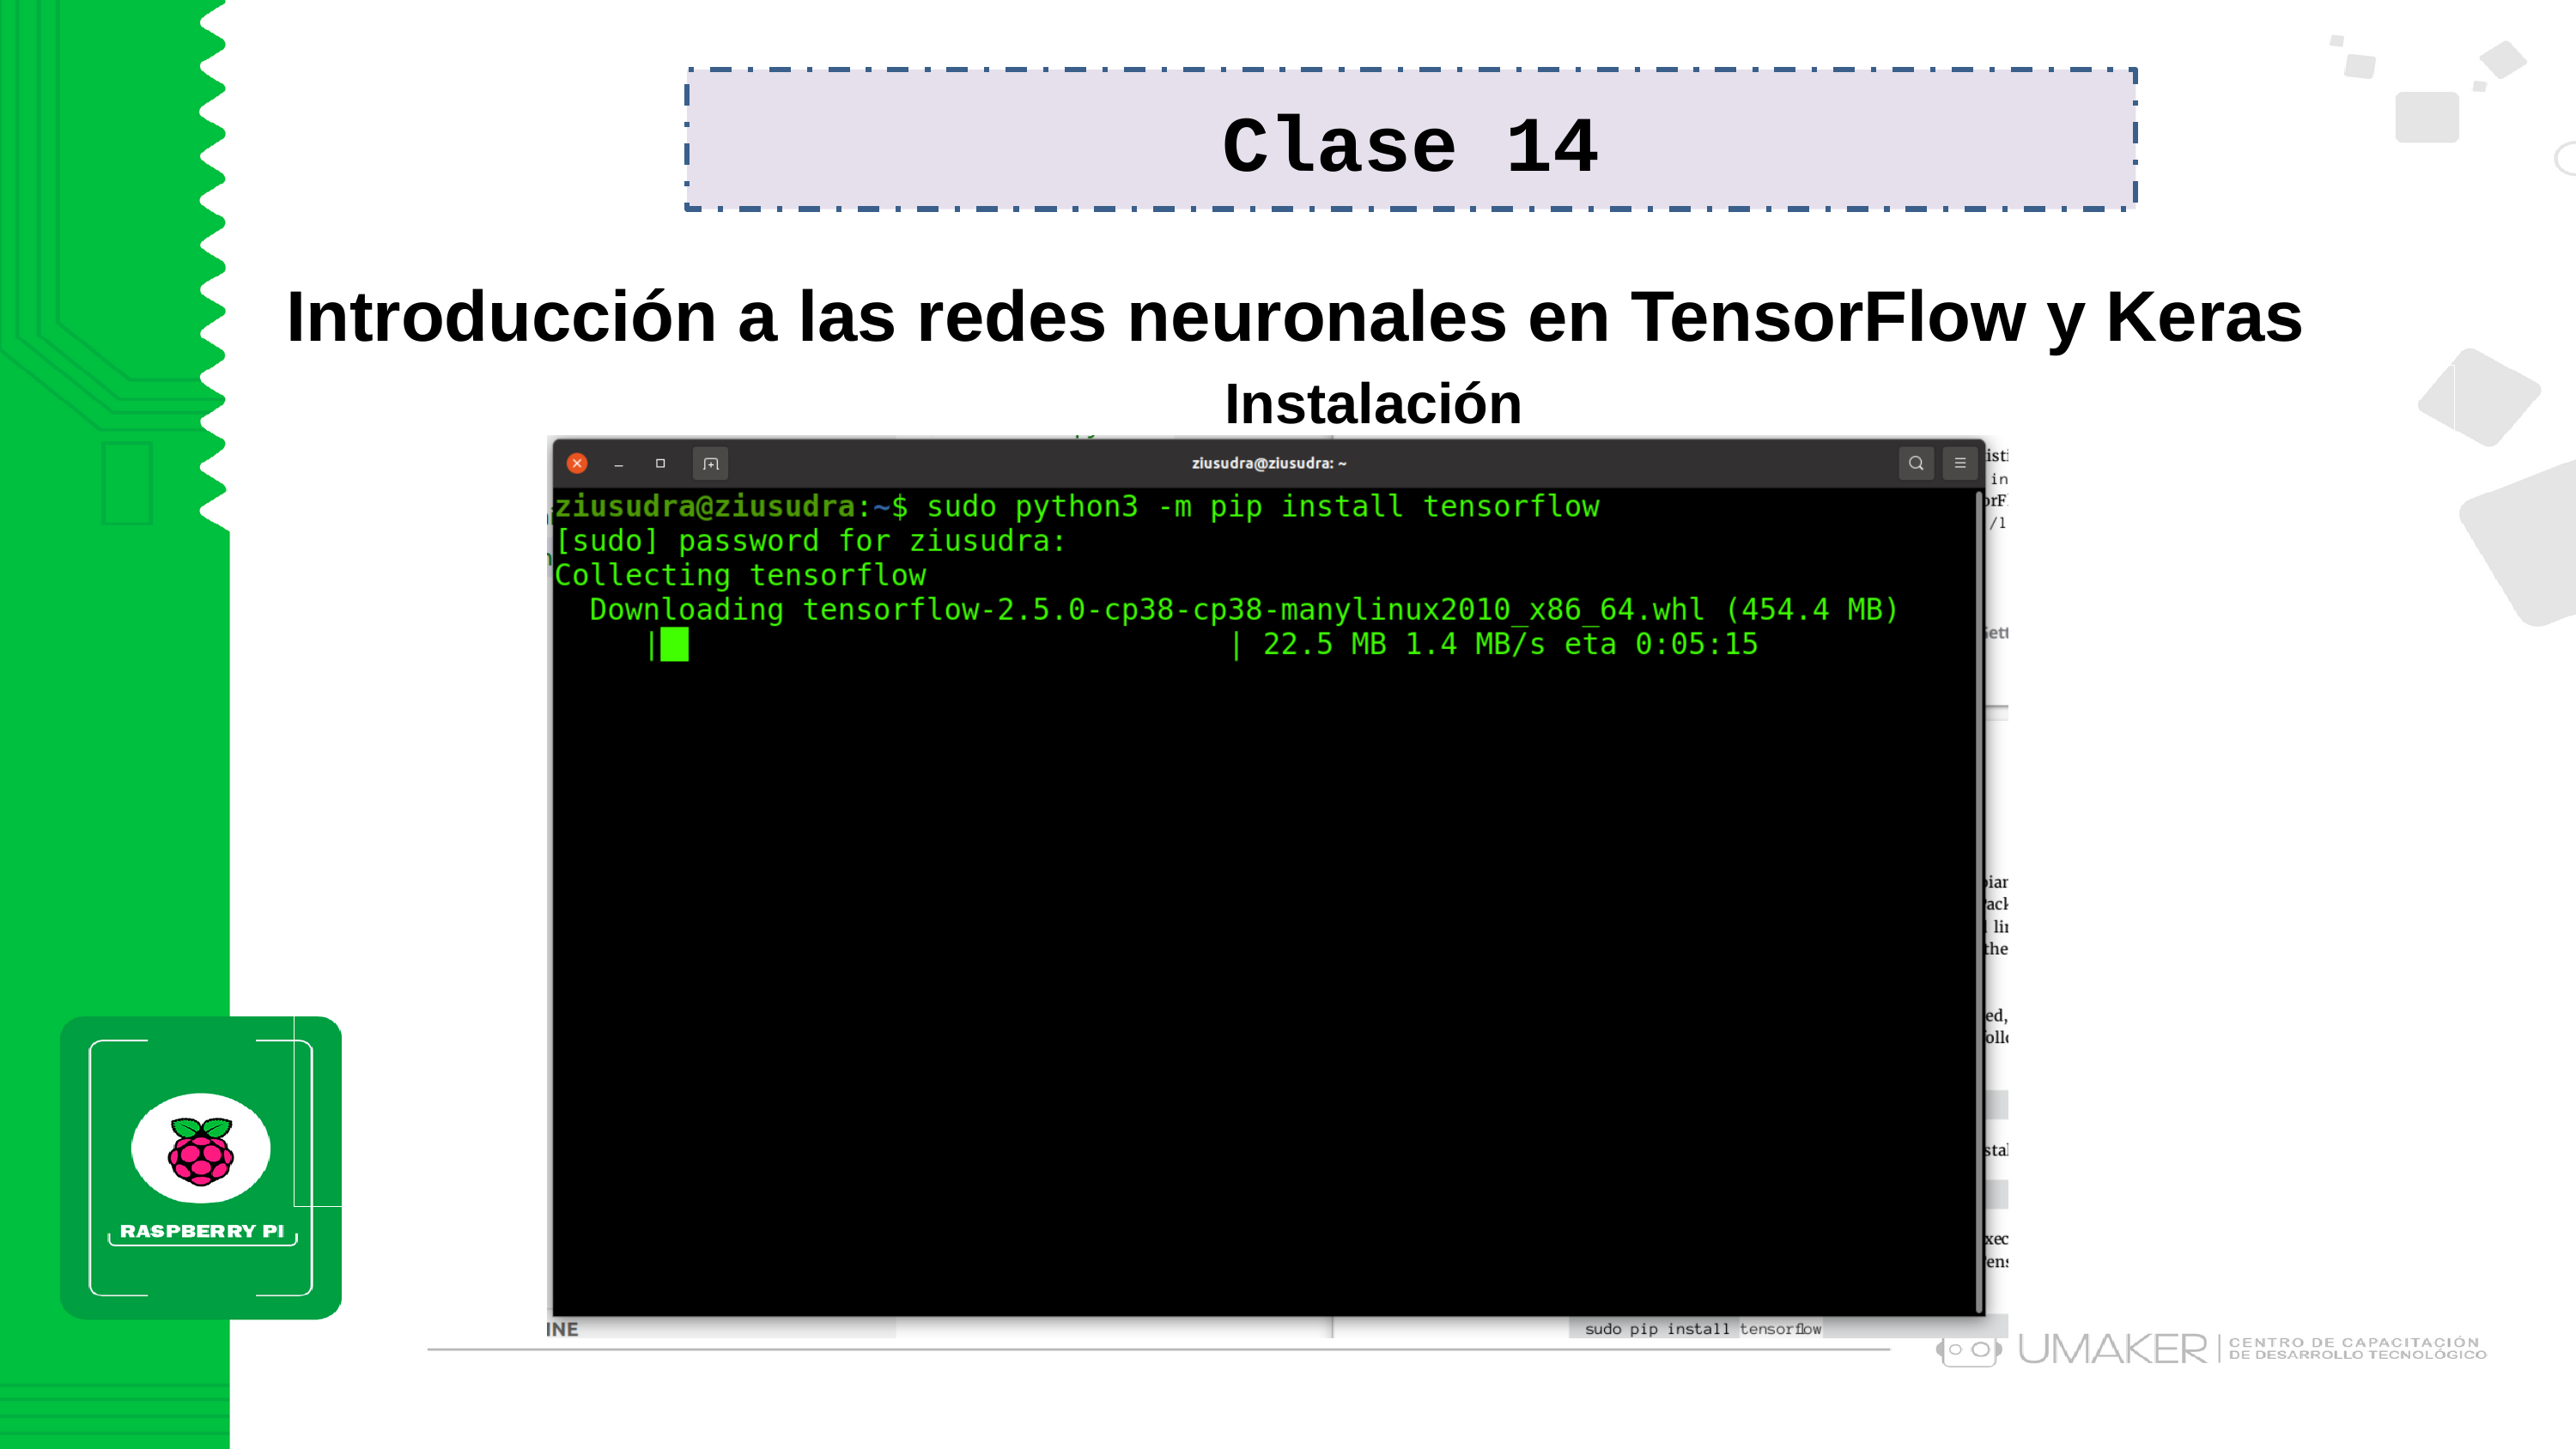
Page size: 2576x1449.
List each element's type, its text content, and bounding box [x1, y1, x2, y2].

text_box Clase 14 [687, 70, 2136, 209]
text_box Instalación [294, 365, 2455, 1207]
picture [0, 0, 2576, 1449]
text_box Introducción a las redes neuronales en TensorFlow y Keras [229, 264, 2363, 416]
